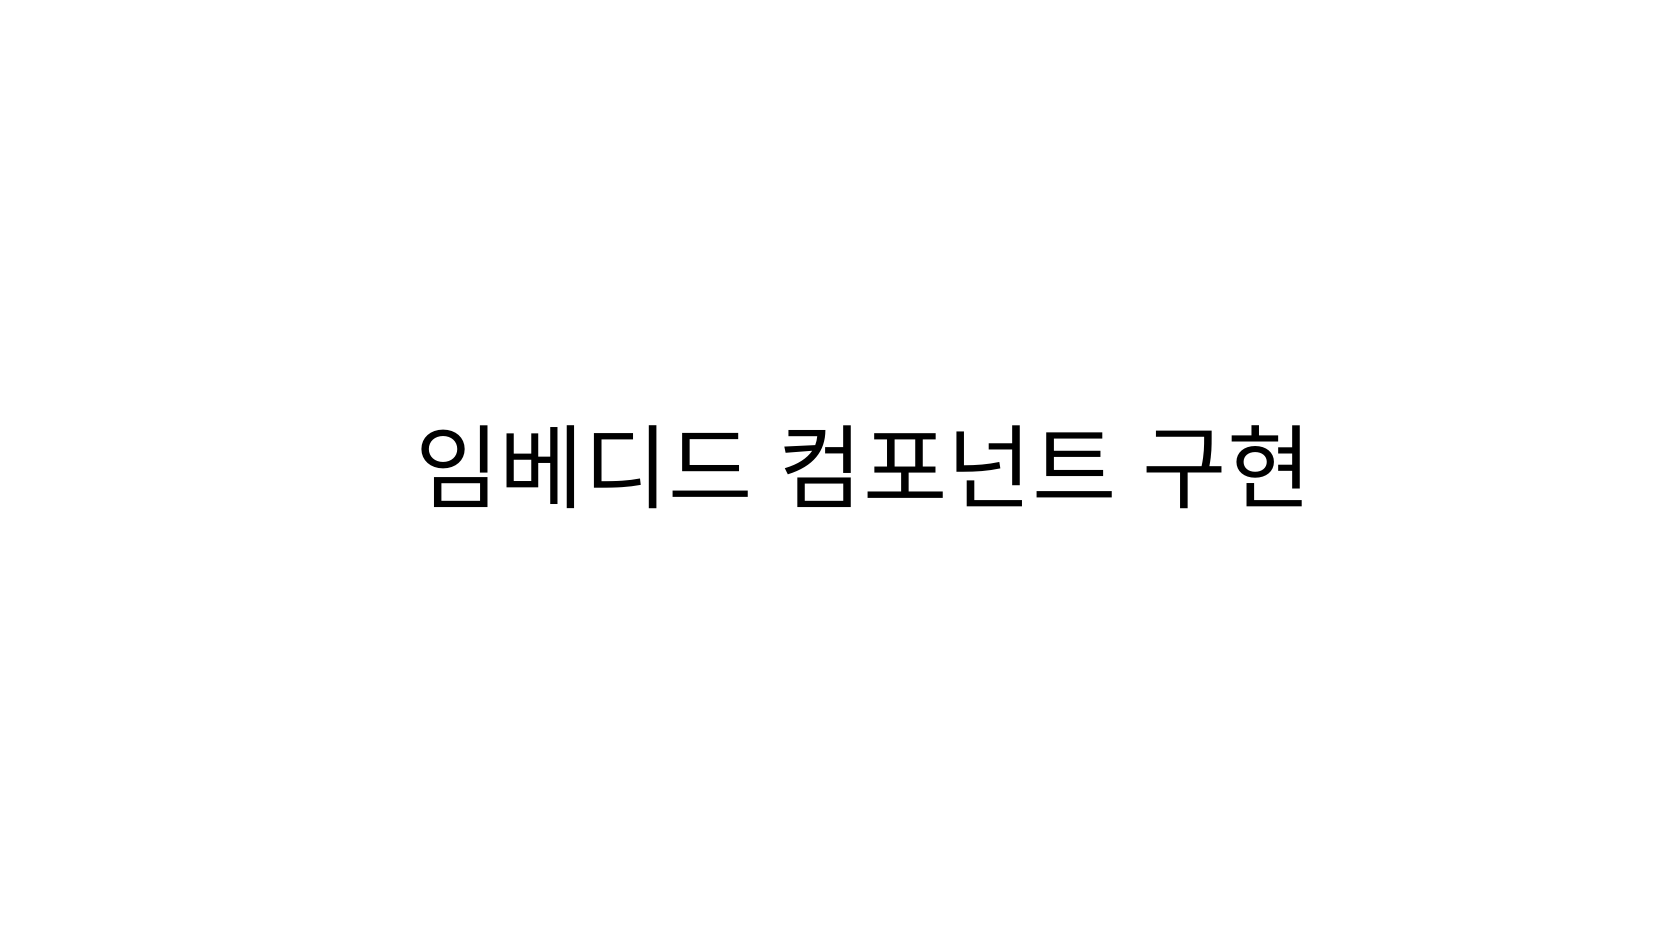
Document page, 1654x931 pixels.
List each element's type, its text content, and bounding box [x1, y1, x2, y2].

title 임베디드 컴포넌트 구현 [106, 384, 1595, 540]
